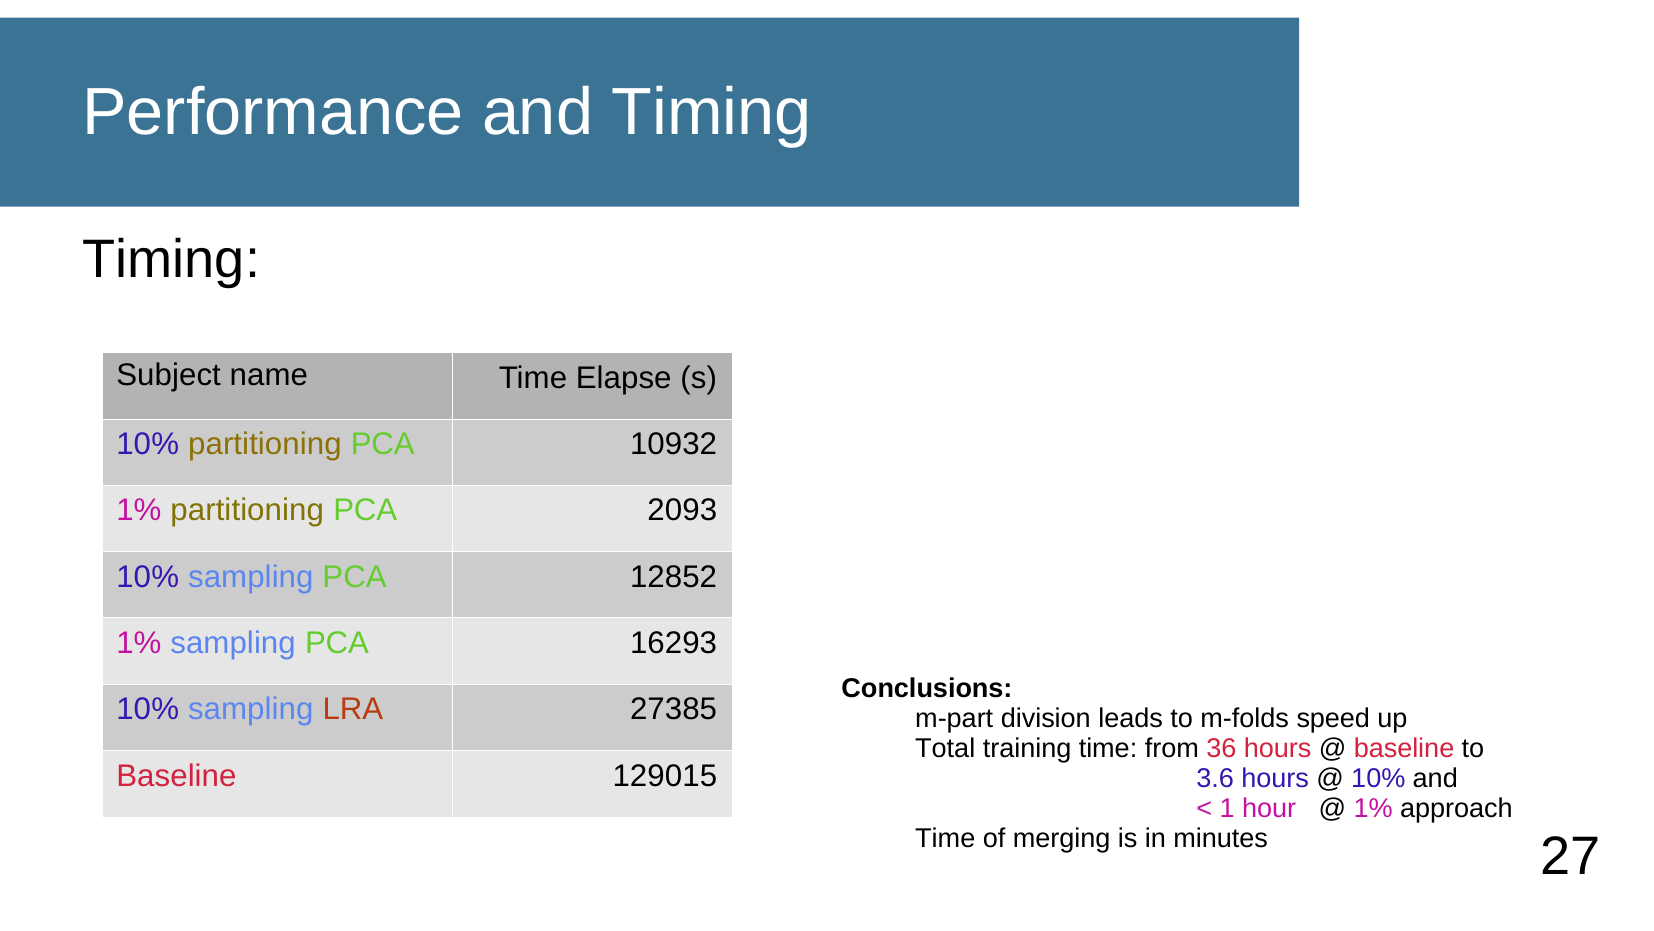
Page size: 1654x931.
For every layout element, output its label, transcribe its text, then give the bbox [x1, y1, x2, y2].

table_cell 10932 [453, 420, 732, 485]
table_cell 27385 [453, 685, 732, 750]
table_header Time Elapse (s) [453, 353, 732, 419]
title Performance and Timing [82, 35, 1234, 189]
table_cell 2093 [453, 486, 732, 551]
text_box Conclusions: m-part division leads to m-folds speed up Total training time: from 36 hours @ baseline to 3.6 hours @ 10% and < 1 hour @ 1% approach Time of merging is in minutes [826, 665, 1528, 864]
table_cell 10% partitioning PCA [103, 420, 452, 485]
table_cell 16293 [453, 618, 732, 684]
table_cell 10% sampling LRA [103, 685, 452, 750]
list Timing: [82, 224, 1571, 764]
table_cell 1% partitioning PCA [103, 486, 452, 551]
table_cell 129015 [453, 751, 732, 817]
table_header Subject name [103, 353, 452, 419]
table_cell 12852 [453, 552, 732, 617]
table_cell 1% sampling PCA [103, 618, 452, 684]
table_cell Baseline [103, 751, 452, 817]
table_cell 10% sampling PCA [103, 552, 452, 617]
